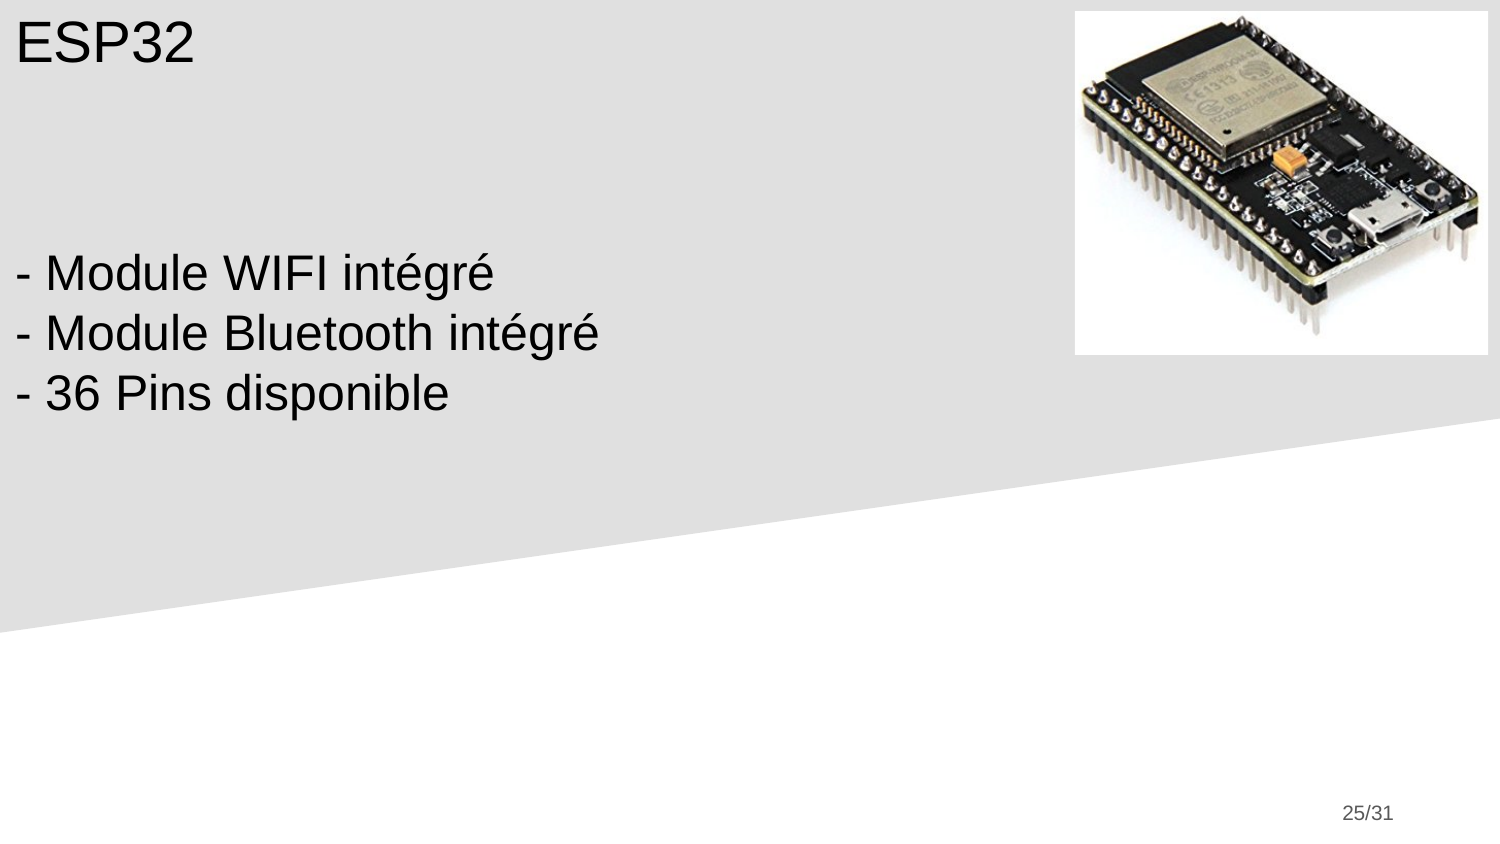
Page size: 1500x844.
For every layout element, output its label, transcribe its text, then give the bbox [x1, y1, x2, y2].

picture [1074, 11, 1489, 355]
title - Module WIFI intégré - Module Bluetooth intégré - 36 Pins disponible [0, 225, 1111, 844]
title ESP32 [0, 0, 1398, 83]
slide_number <numéro>/31 [1111, 483, 1409, 844]
